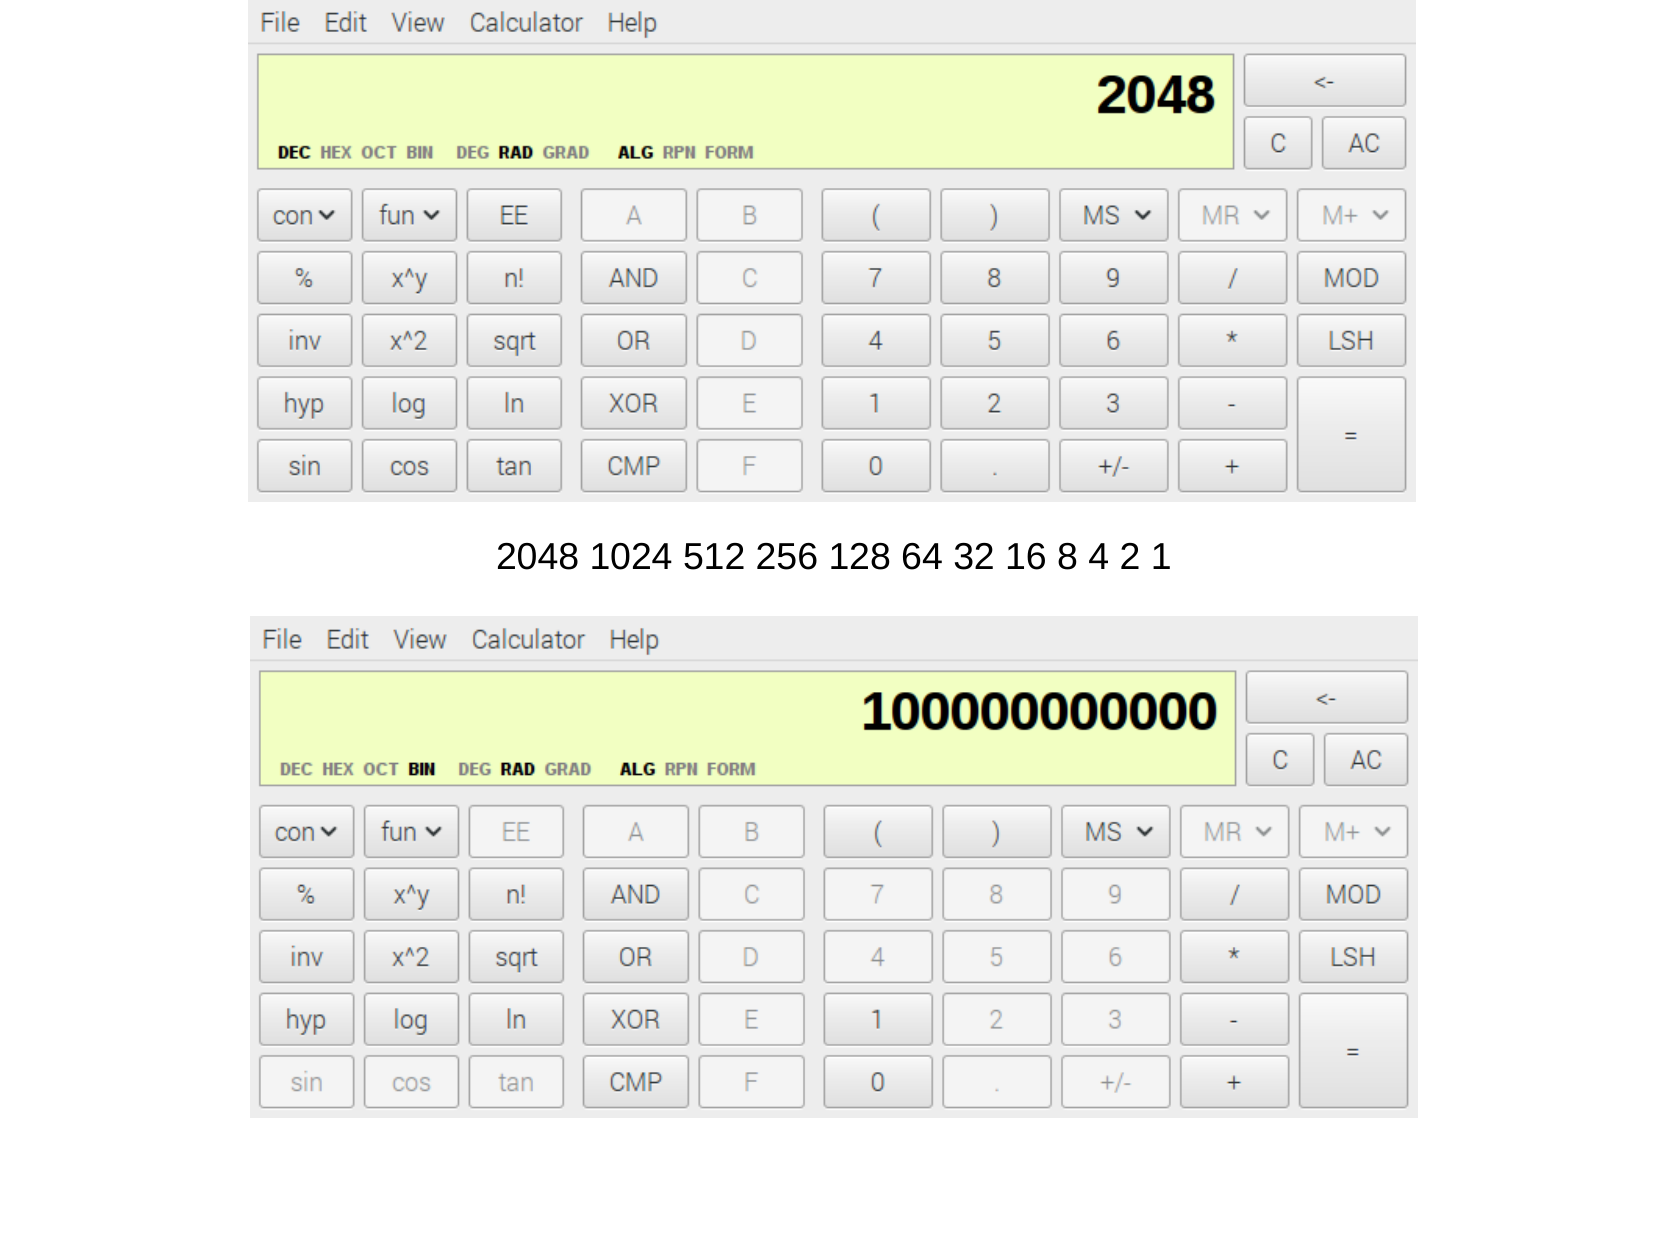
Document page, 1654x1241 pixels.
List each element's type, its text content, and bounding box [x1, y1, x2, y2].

picture [248, 0, 1416, 502]
picture [250, 616, 1418, 1118]
text_box 2048 1024 512 256 128 64 32 16 8 4 2 1 [481, 528, 1187, 586]
